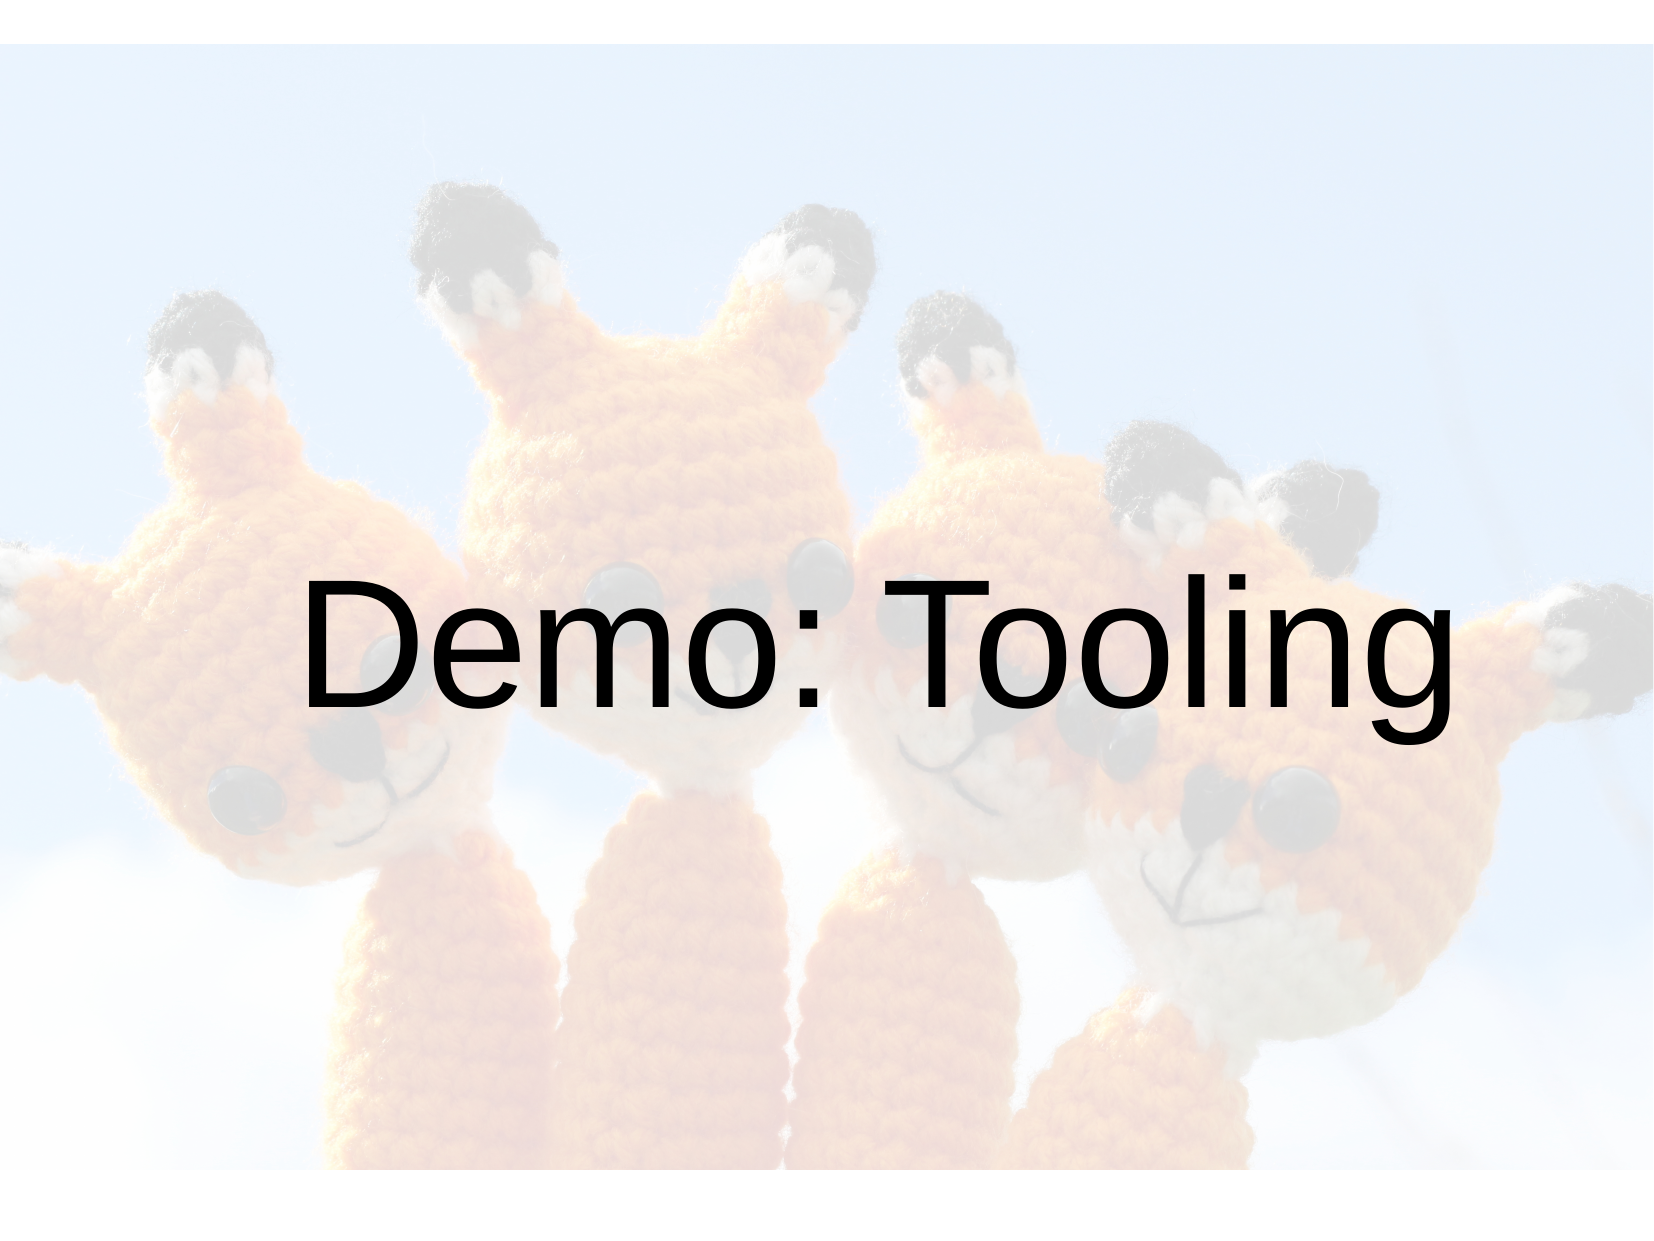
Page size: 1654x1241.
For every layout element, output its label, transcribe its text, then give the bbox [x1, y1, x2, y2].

title Demo: Tooling [135, 540, 1624, 748]
picture [0, 44, 1654, 1171]
